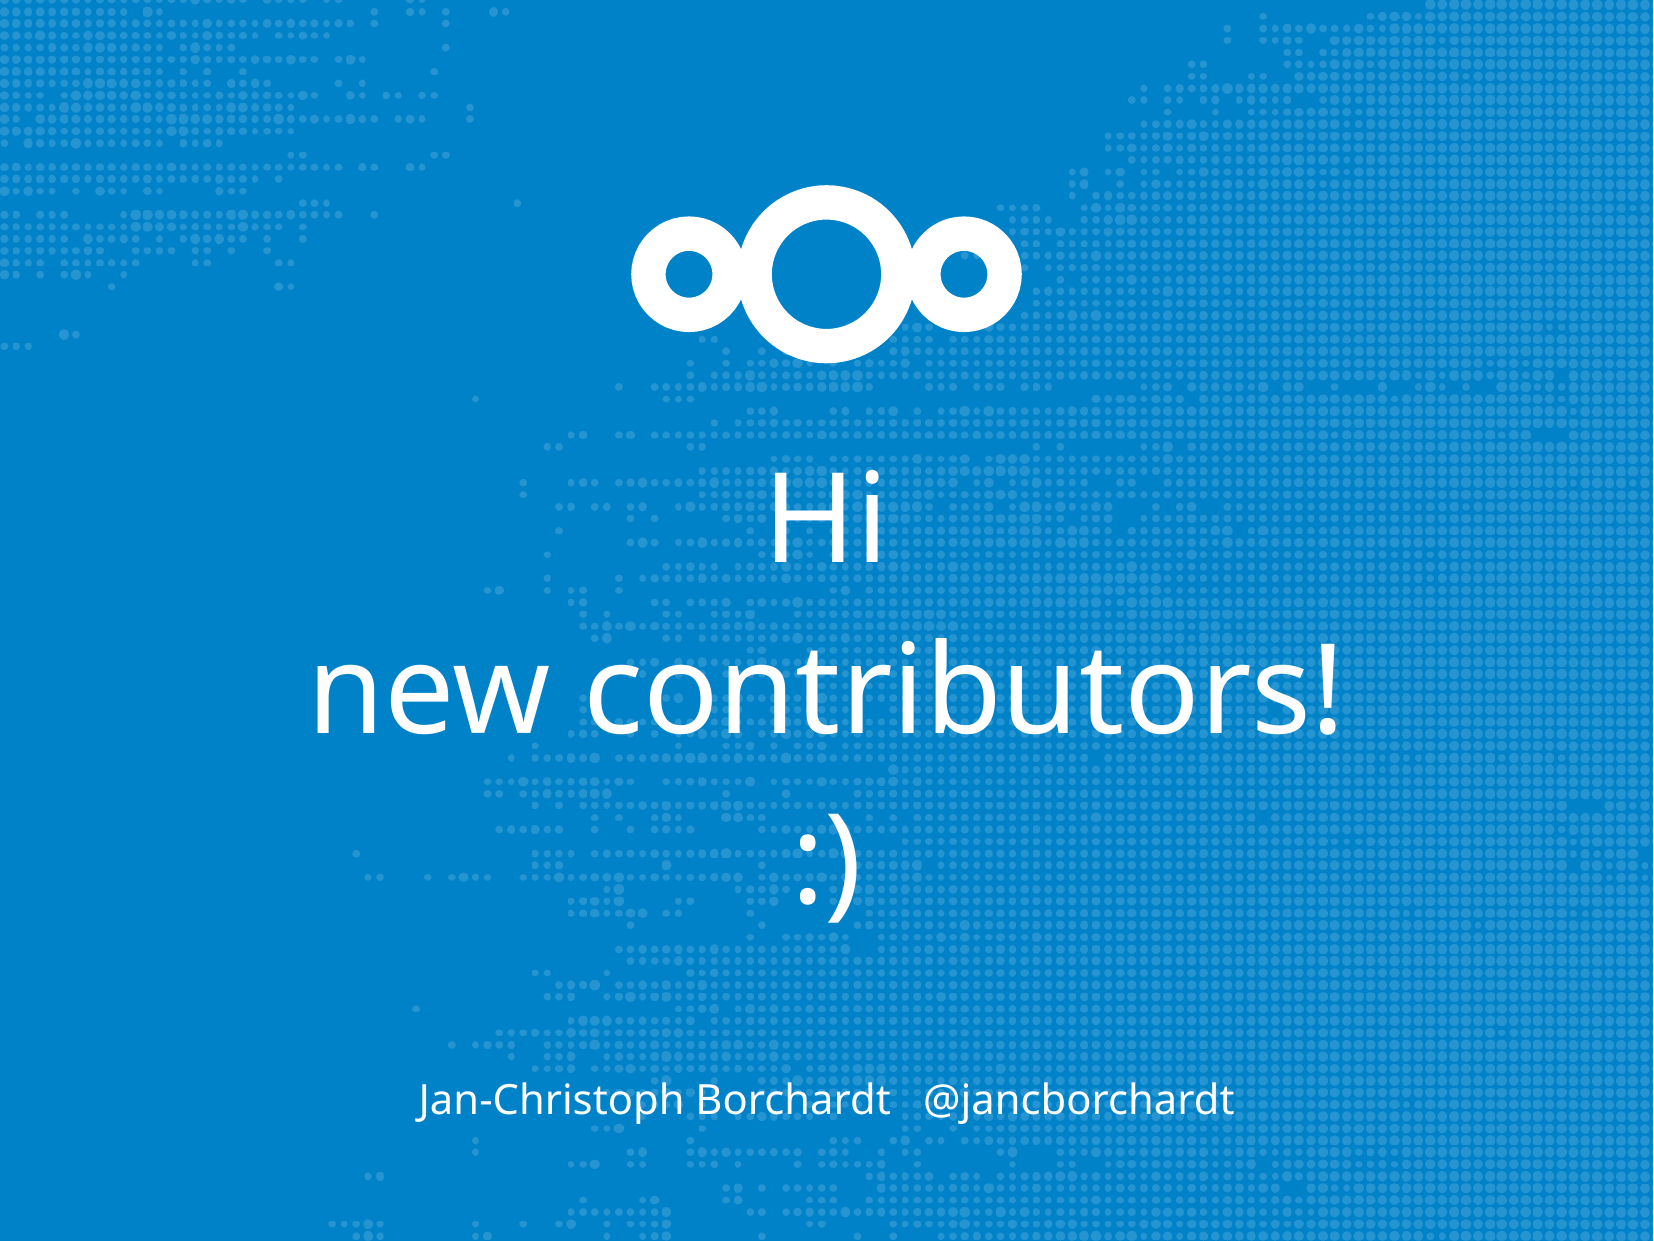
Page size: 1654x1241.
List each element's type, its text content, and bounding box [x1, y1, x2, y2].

picture [0, 0, 1653, 1241]
title Jan-Christoph Borchardt @jancborchardt [82, 910, 1571, 1241]
title Hi new contributors! :) [82, 429, 1571, 910]
